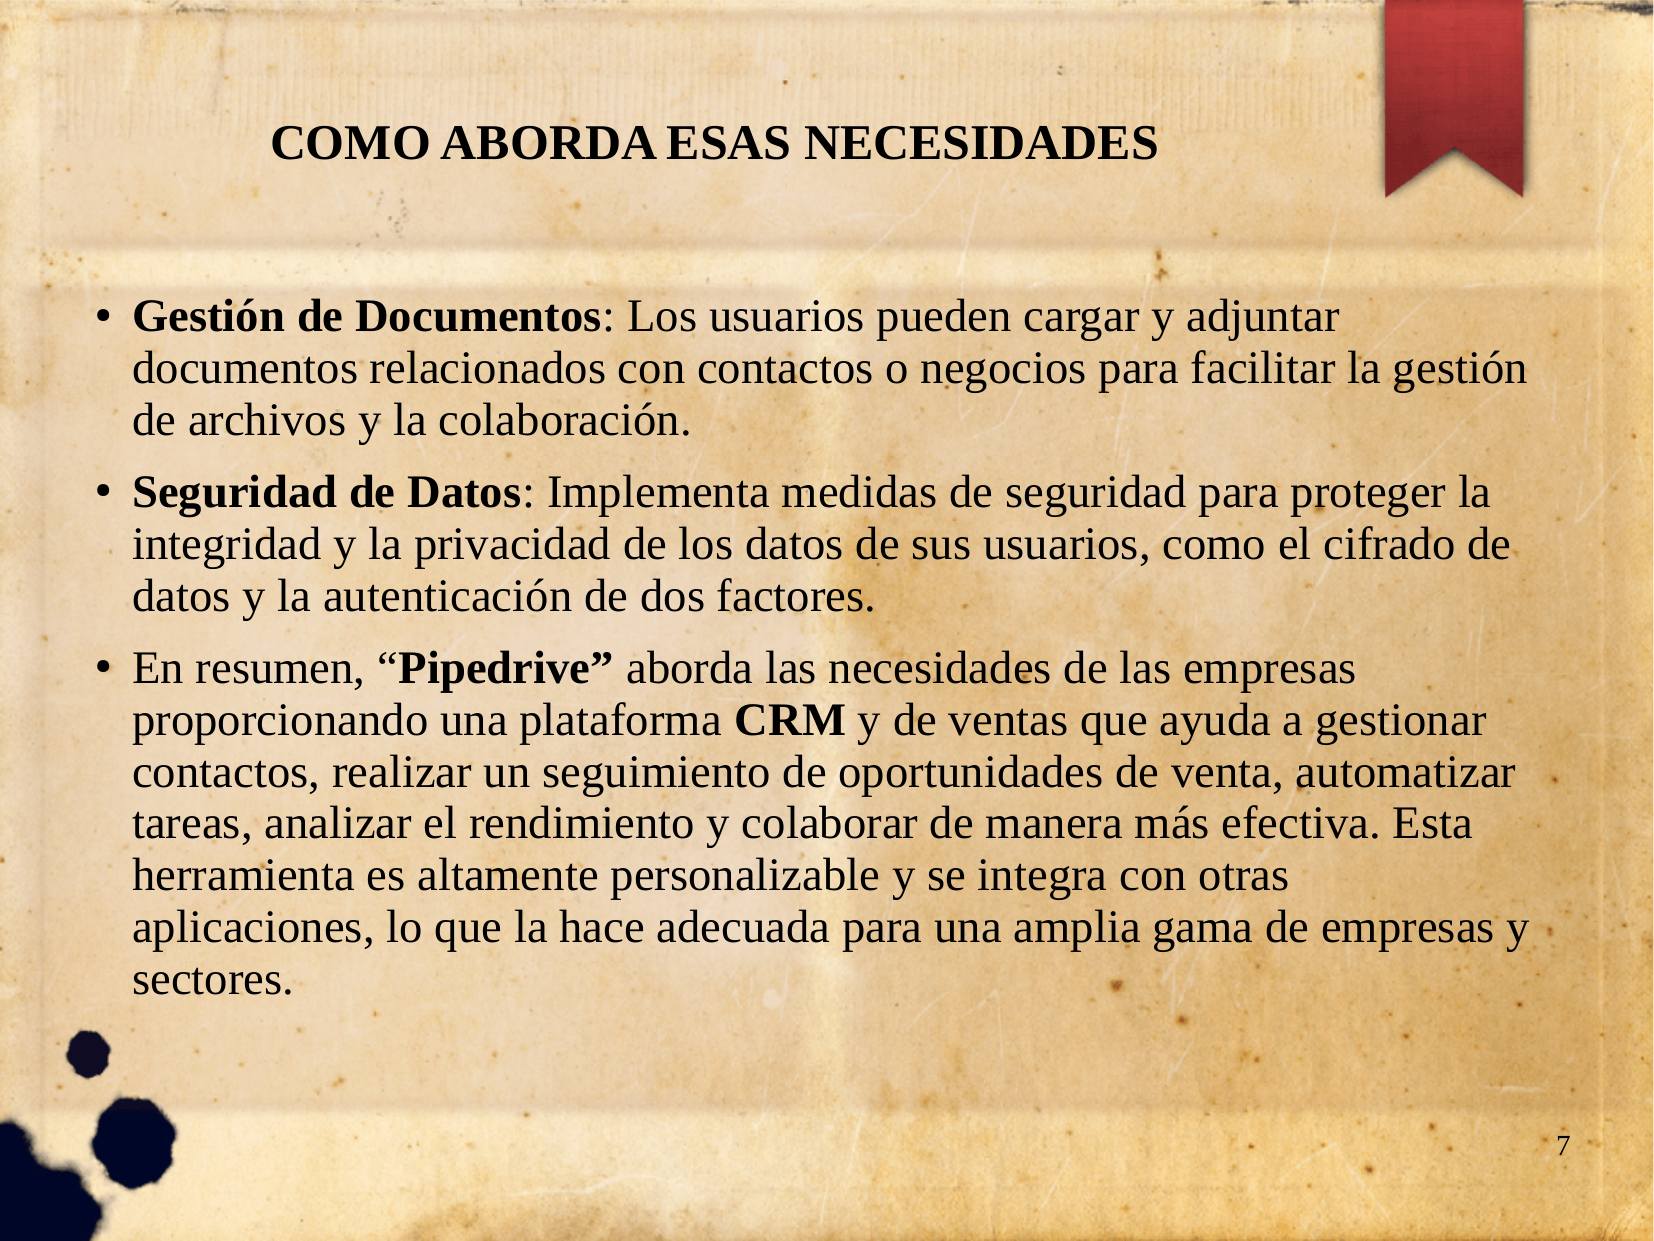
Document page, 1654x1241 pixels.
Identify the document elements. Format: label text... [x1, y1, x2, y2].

title COMO ABORDA ESAS NECESIDADES [82, 49, 1347, 237]
picture [0, 0, 1654, 1241]
list Gestión de Documentos: Los usuarios pueden cargar y adjuntar documentos relacionados con contactos o negocios para facilitar la gestión de archivos y la colaboración. Seguridad de Datos: Implementa medidas de seguridad para proteger la integridad y la privacidad de los datos de sus usuarios, como el cifrado de datos y la autenticación de dos factores. En resumen, “Pipedrive” aborda las necesidades de las empresas proporcionando una plataforma CRM y de ventas que ayuda a gestionar contactos, realizar un seguimiento de oportunidades de venta, automatizar tareas, analizar el rendimiento y colaborar de manera más efectiva. Esta herramienta es altamente personalizable y se integra con otras aplicaciones, lo que la hace adecuada para una amplia gama de empresas y sectores. [82, 290, 1538, 1010]
